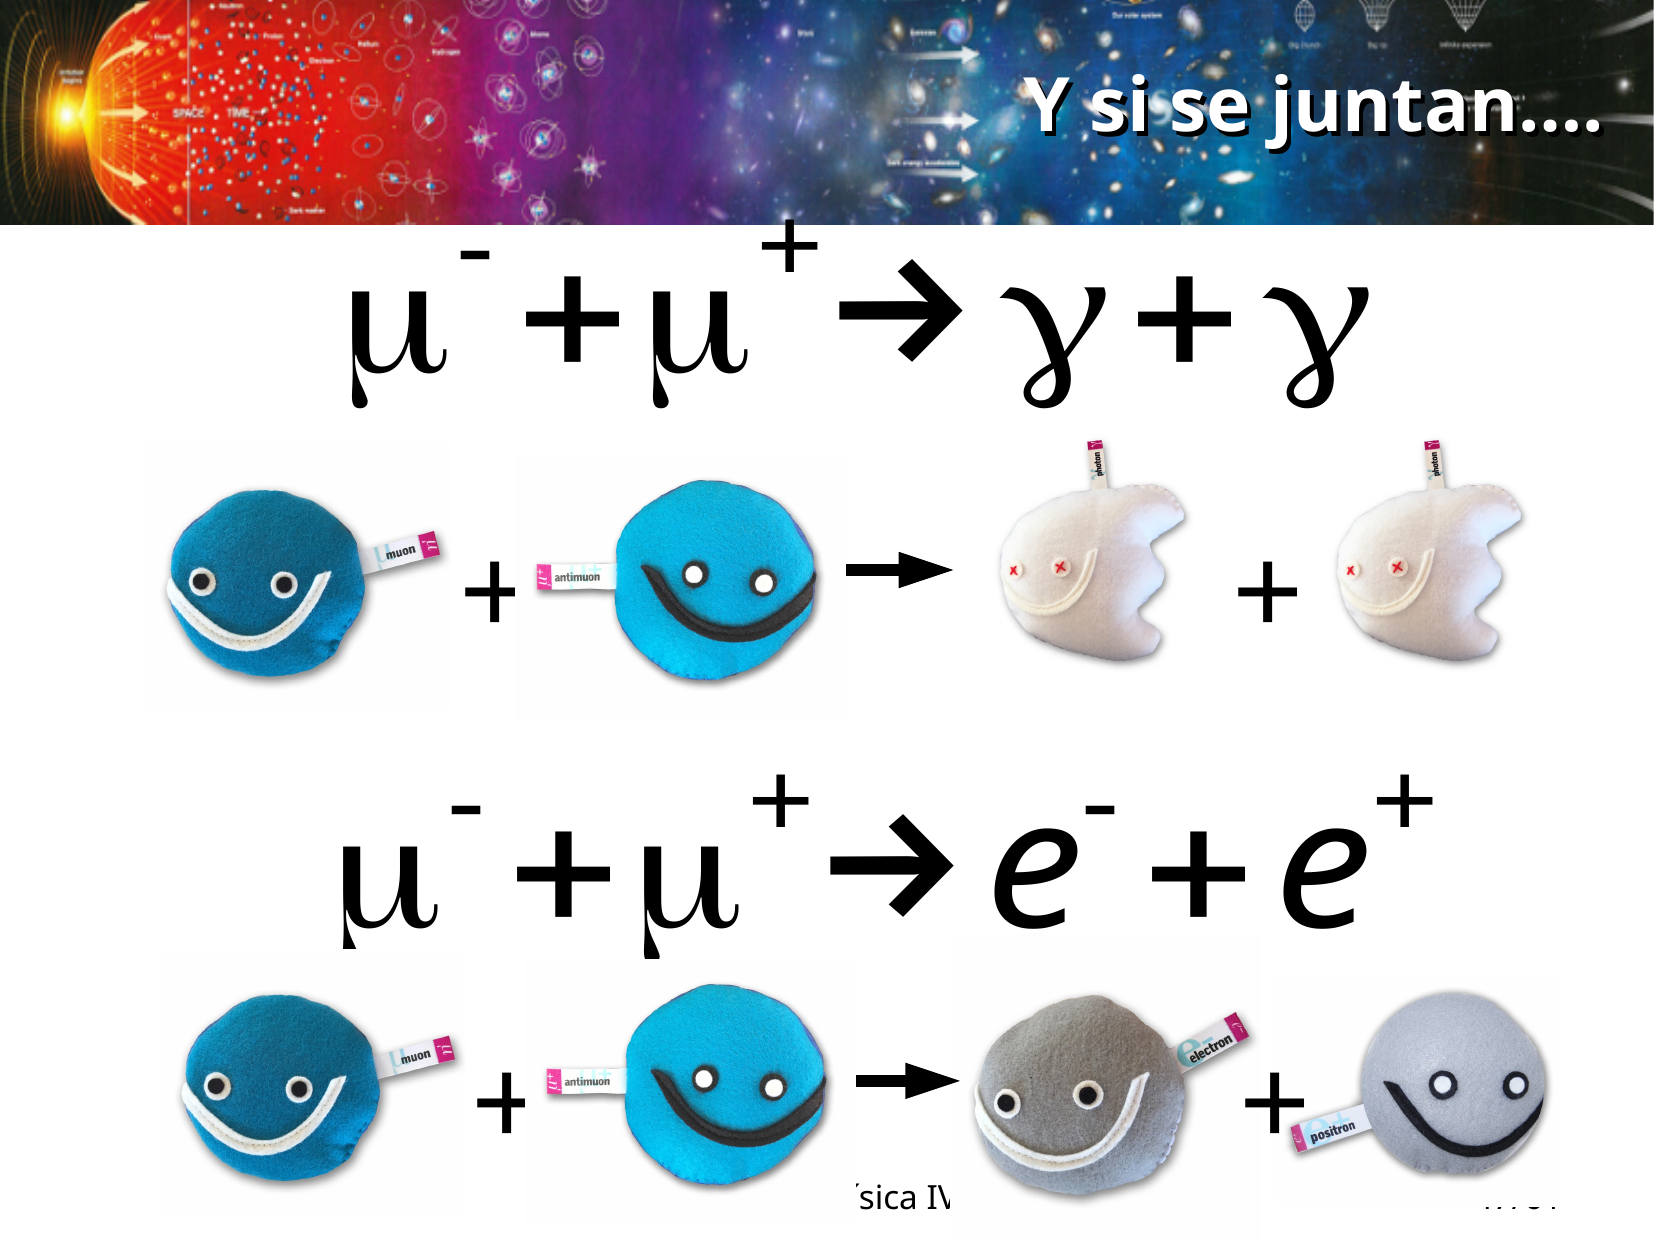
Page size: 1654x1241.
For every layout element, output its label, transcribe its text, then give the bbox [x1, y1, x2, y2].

picture [968, 434, 1224, 691]
picture [1305, 434, 1561, 691]
picture [144, 444, 451, 711]
picture [1275, 974, 1561, 1207]
text_box + [451, 495, 515, 662]
picture [525, 959, 856, 1225]
picture [0, 0, 1654, 225]
picture [515, 455, 846, 721]
text_box + [1218, 495, 1305, 662]
chart [313, 733, 1441, 976]
chart [323, 178, 1396, 421]
title Y si se juntan…. [45, 15, 1606, 191]
text_box + [466, 1005, 525, 1173]
picture [159, 949, 466, 1216]
text_box + [1224, 1005, 1313, 1173]
picture [950, 976, 1261, 1241]
